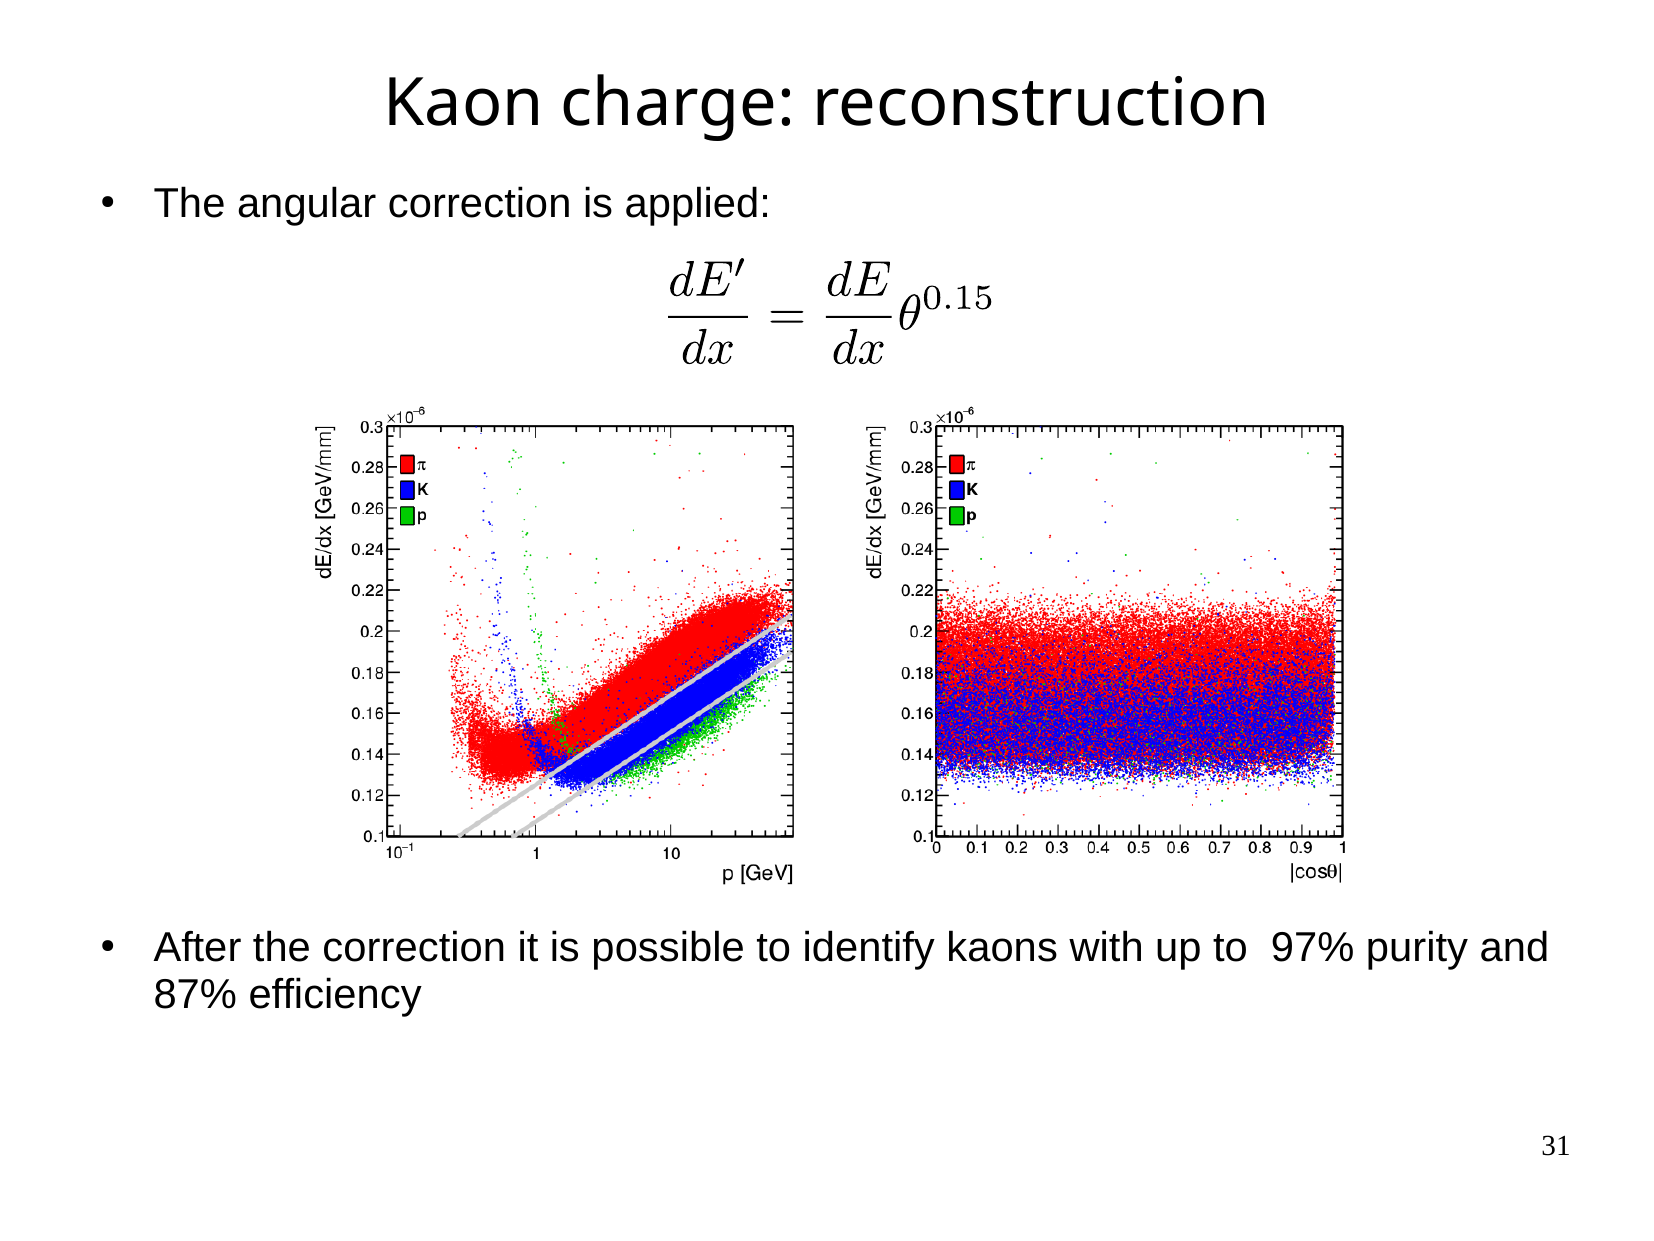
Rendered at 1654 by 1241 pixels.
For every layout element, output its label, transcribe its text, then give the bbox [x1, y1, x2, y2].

picture [298, 392, 1374, 889]
text_box [668, 258, 994, 365]
list After the correction it is possible to identify kaons with up to 97% purity and 87% efficiency [82, 924, 1609, 1108]
list The angular correction is applied: [82, 180, 1609, 364]
title Kaon charge: reconstruction [82, 49, 1571, 151]
